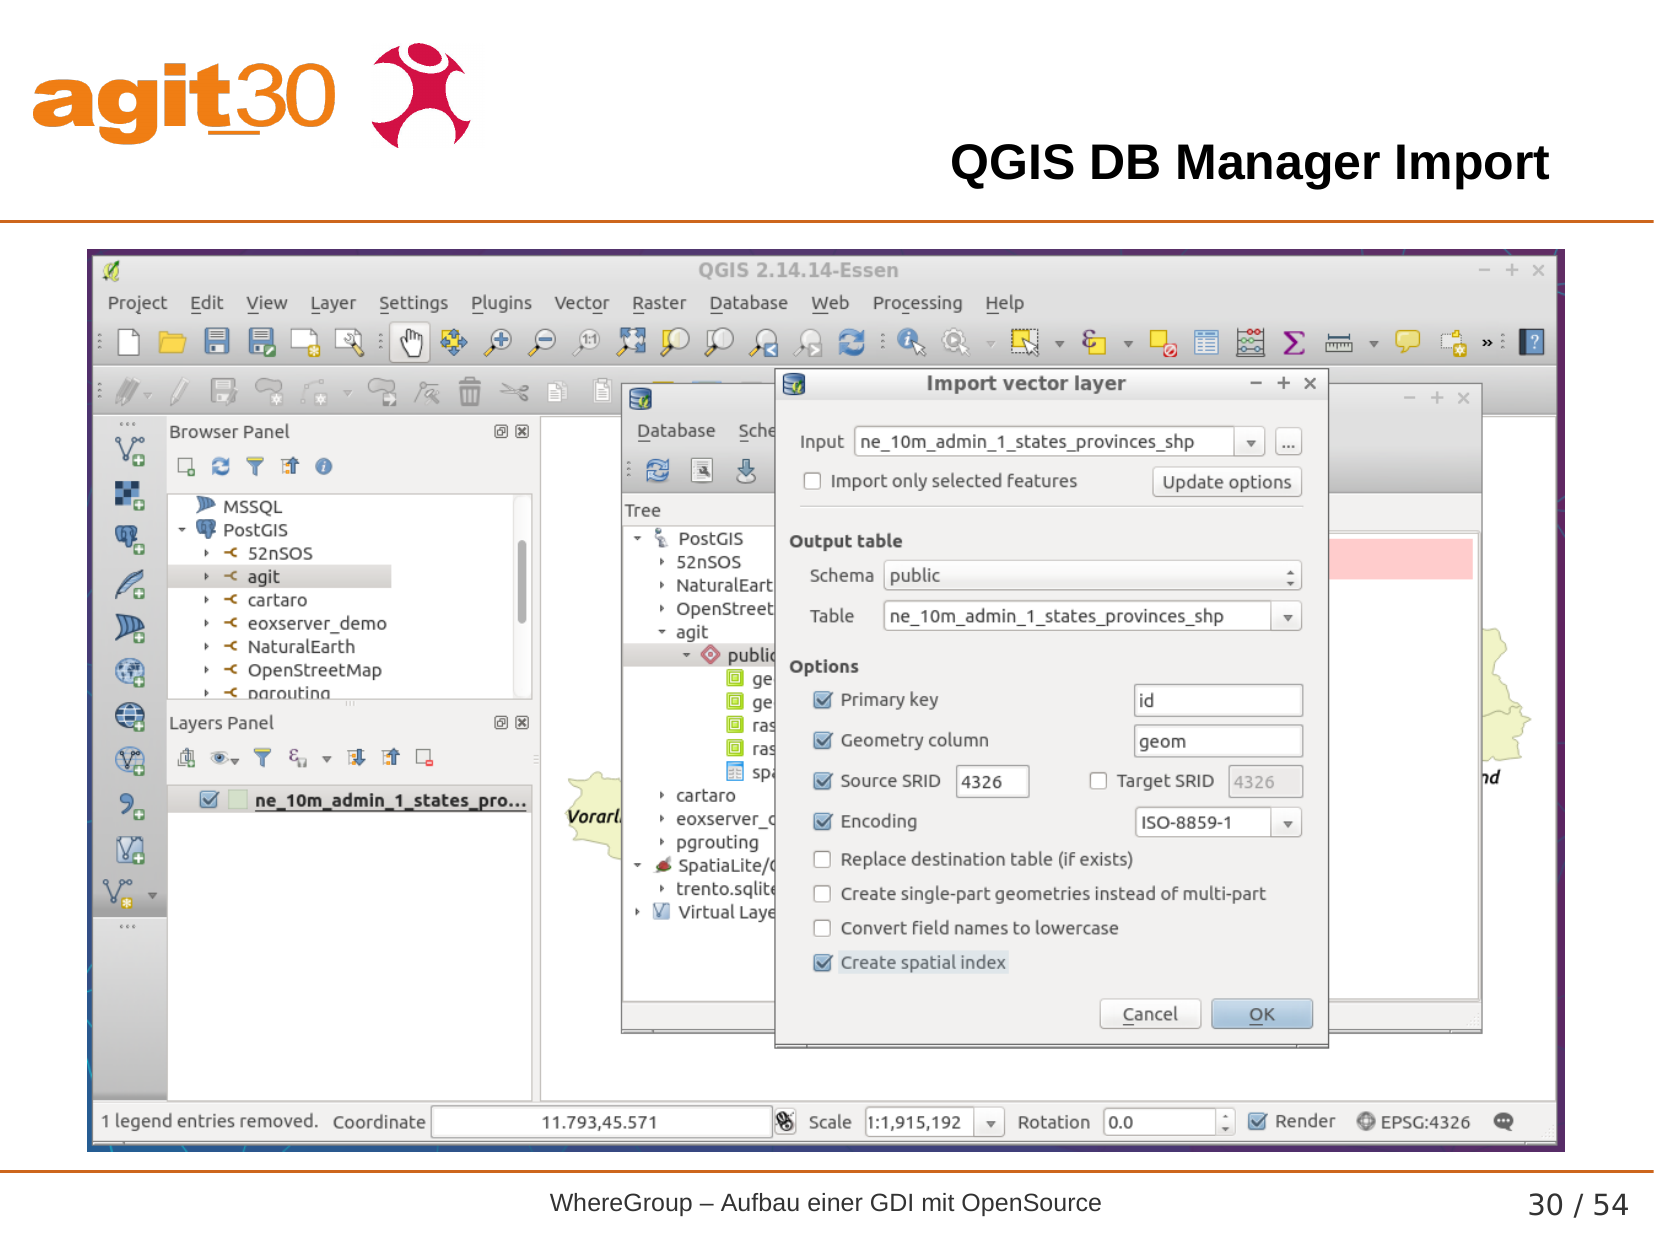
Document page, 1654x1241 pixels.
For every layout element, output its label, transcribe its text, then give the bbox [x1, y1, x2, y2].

title QGIS DB Manager Import [76, 88, 1565, 237]
picture [29, 58, 340, 148]
picture [87, 249, 1565, 1152]
